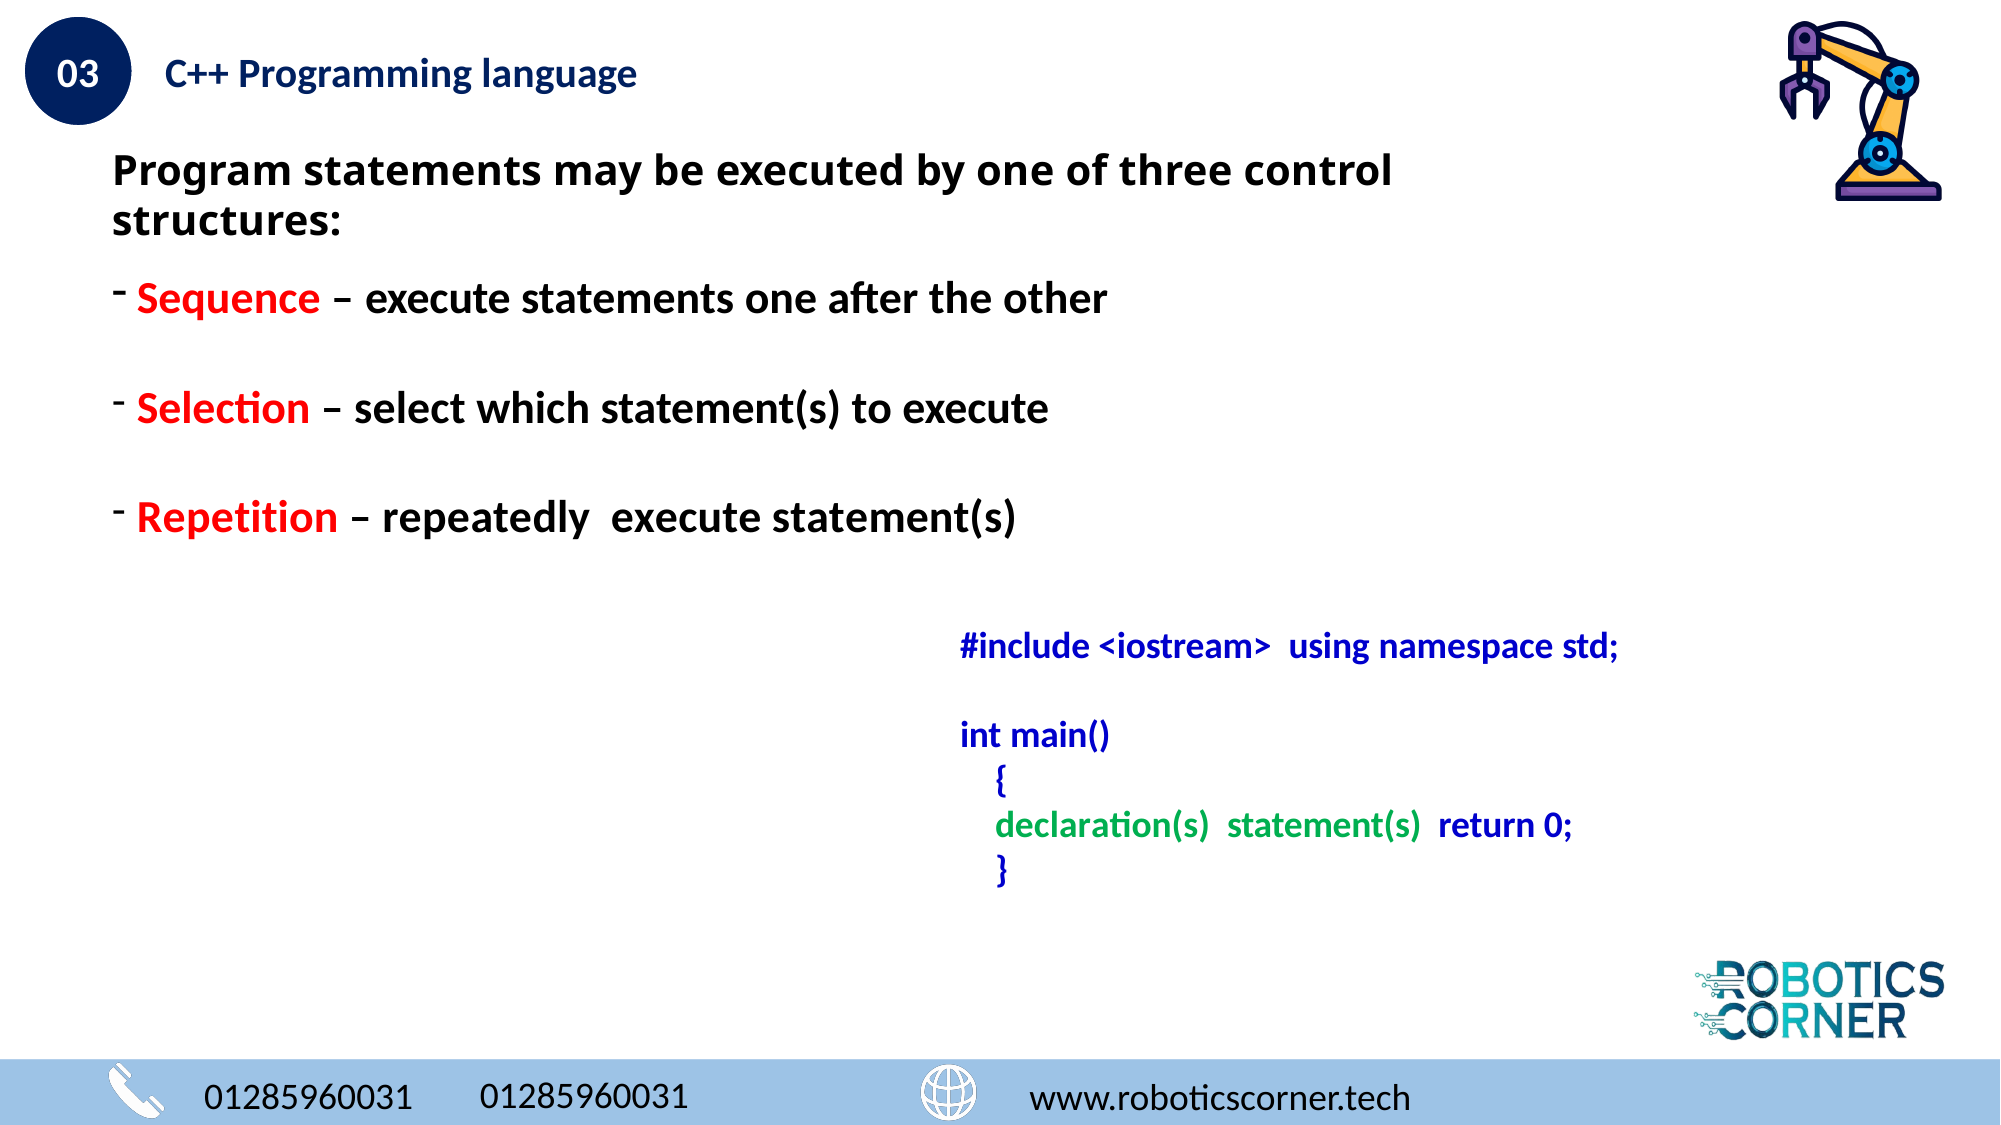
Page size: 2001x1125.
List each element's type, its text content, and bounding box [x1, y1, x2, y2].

picture [1680, 891, 1953, 1059]
text_box 01285960031 [189, 1064, 495, 1125]
text_box 01285960031 [465, 1063, 811, 1124]
picture [1771, 21, 1950, 201]
picture [103, 1057, 170, 1124]
text_box www.roboticscorner.tech [1014, 1065, 1531, 1125]
title Program statements may be executed by one of three control structures: [109, 97, 1579, 265]
text_box C++ Programming language [150, 38, 697, 103]
text_box 03 [22, 14, 134, 128]
text_box Sequence – execute statements one after the other Selection – select which statement(s) to execute Repetition – repeatedly execute statement(s) #include <iostream> using namespace std; int main() { declaration(s) statement(s) return 0; } [109, 265, 1966, 891]
picture [915, 1059, 981, 1125]
text_box [0, 1059, 915, 1125]
text_box [981, 1059, 2000, 1125]
